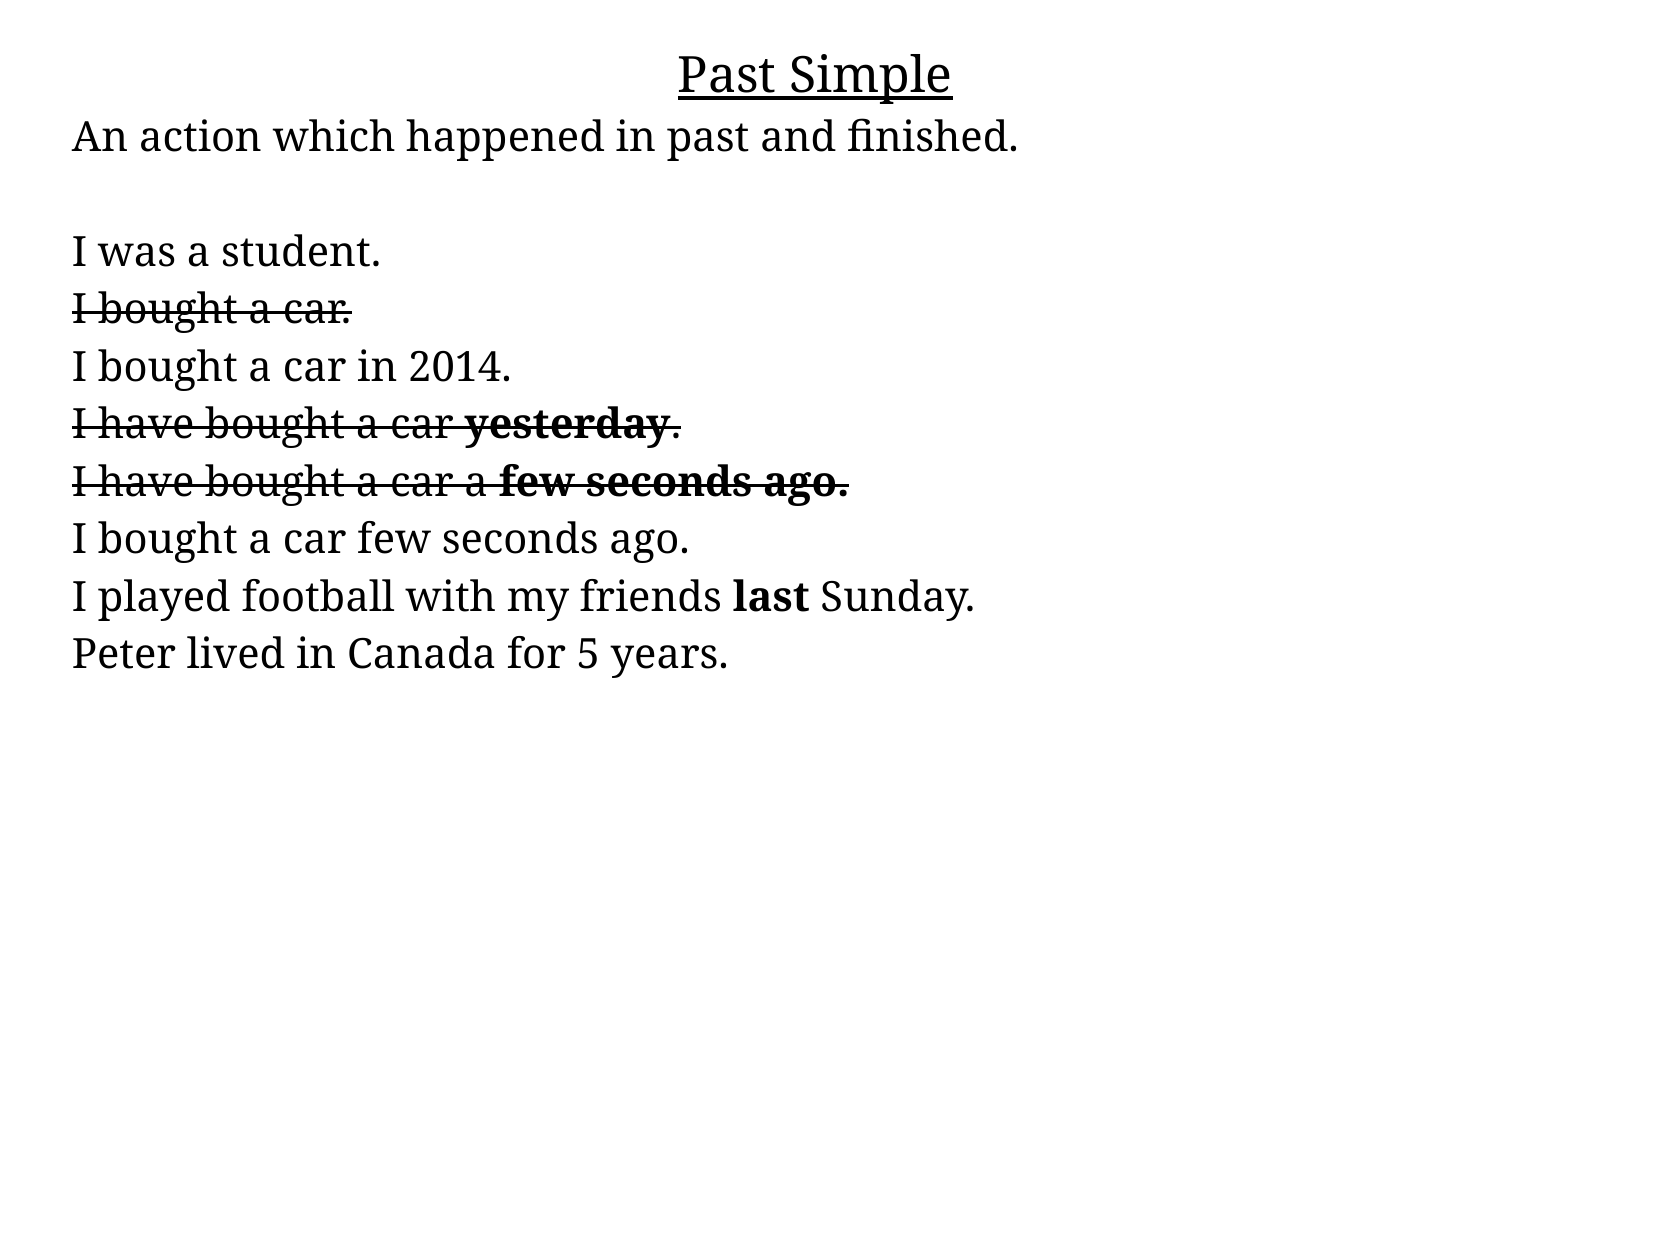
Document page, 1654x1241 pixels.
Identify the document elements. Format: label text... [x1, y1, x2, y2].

text_box Past Simple An action which happened in past and finished. I was a student. I bought a car. I bought a car in 2014. I have bought a car yesterday. I have bought a car a few seconds ago. I bought a car few seconds ago. I played football with my friends last Sunday. Peter lived in Canada for 5 years. [71, 31, 1560, 1140]
